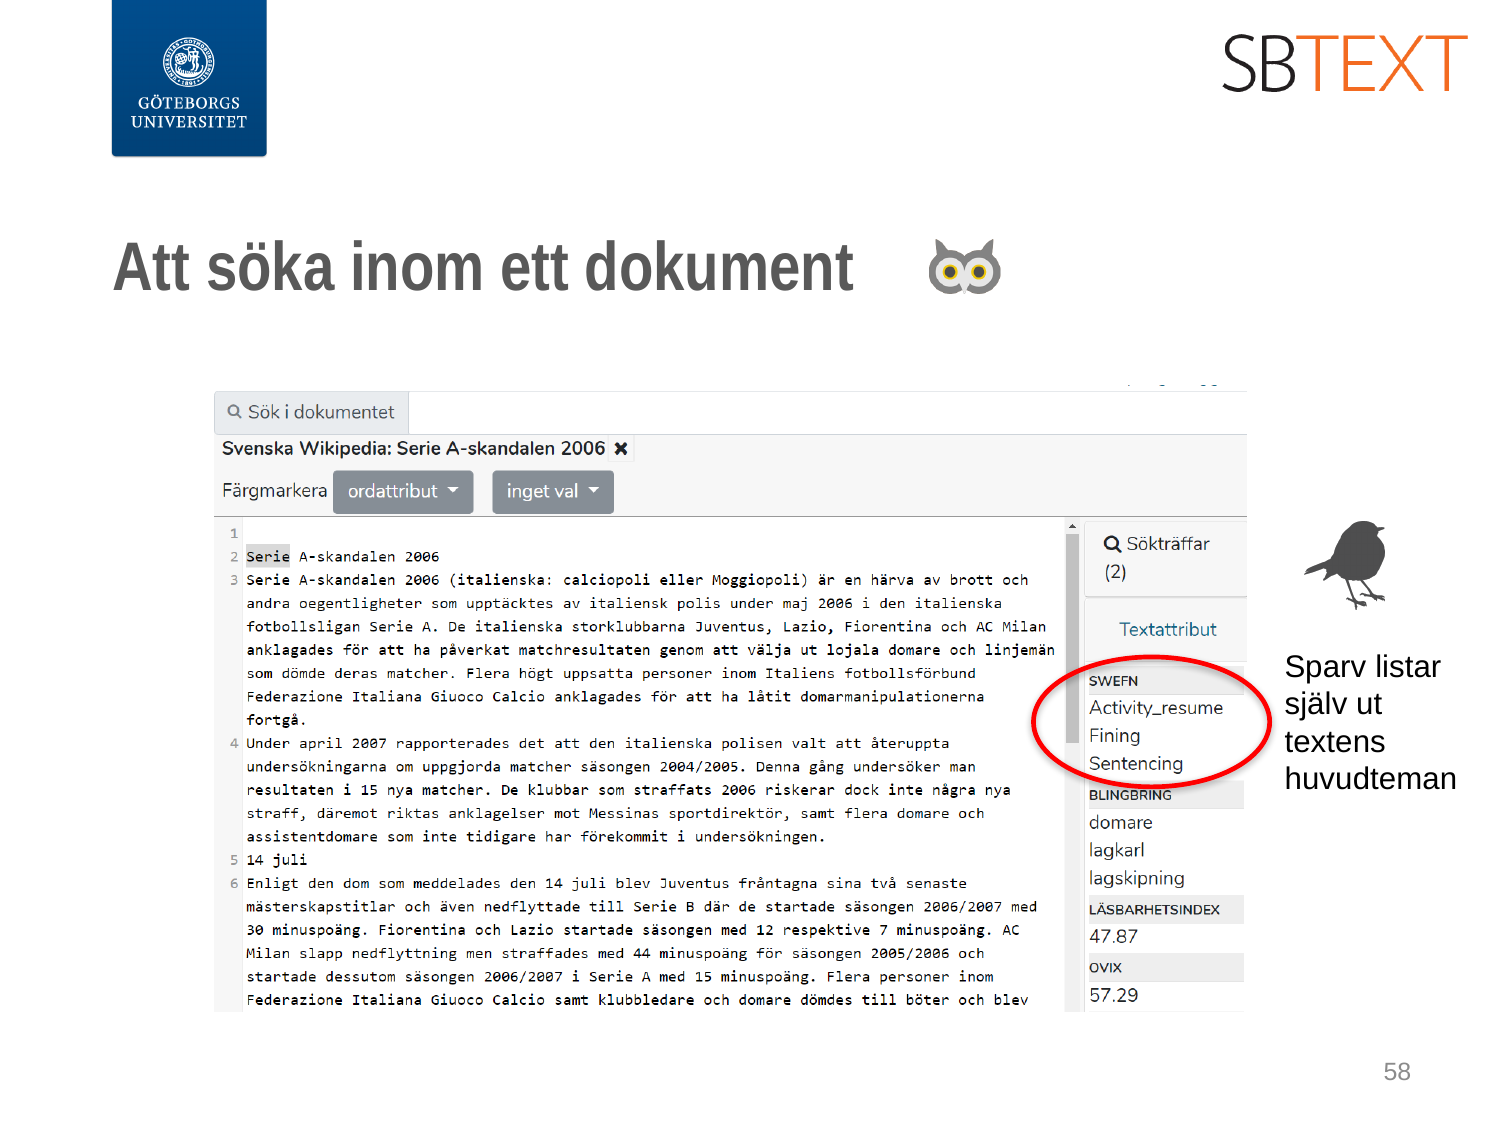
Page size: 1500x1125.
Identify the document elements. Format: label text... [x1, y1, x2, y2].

picture [915, 239, 1013, 297]
picture [206, 385, 1247, 1012]
picture [1205, 19, 1476, 110]
title Att söka inom ett dokument [112, 231, 1412, 362]
picture [1036, 660, 1247, 784]
picture [110, 0, 268, 159]
slide_number <number> [1316, 1051, 1412, 1091]
text_box Sparv listar själv ut textens huvudteman [1269, 638, 1500, 804]
picture [1304, 521, 1385, 610]
